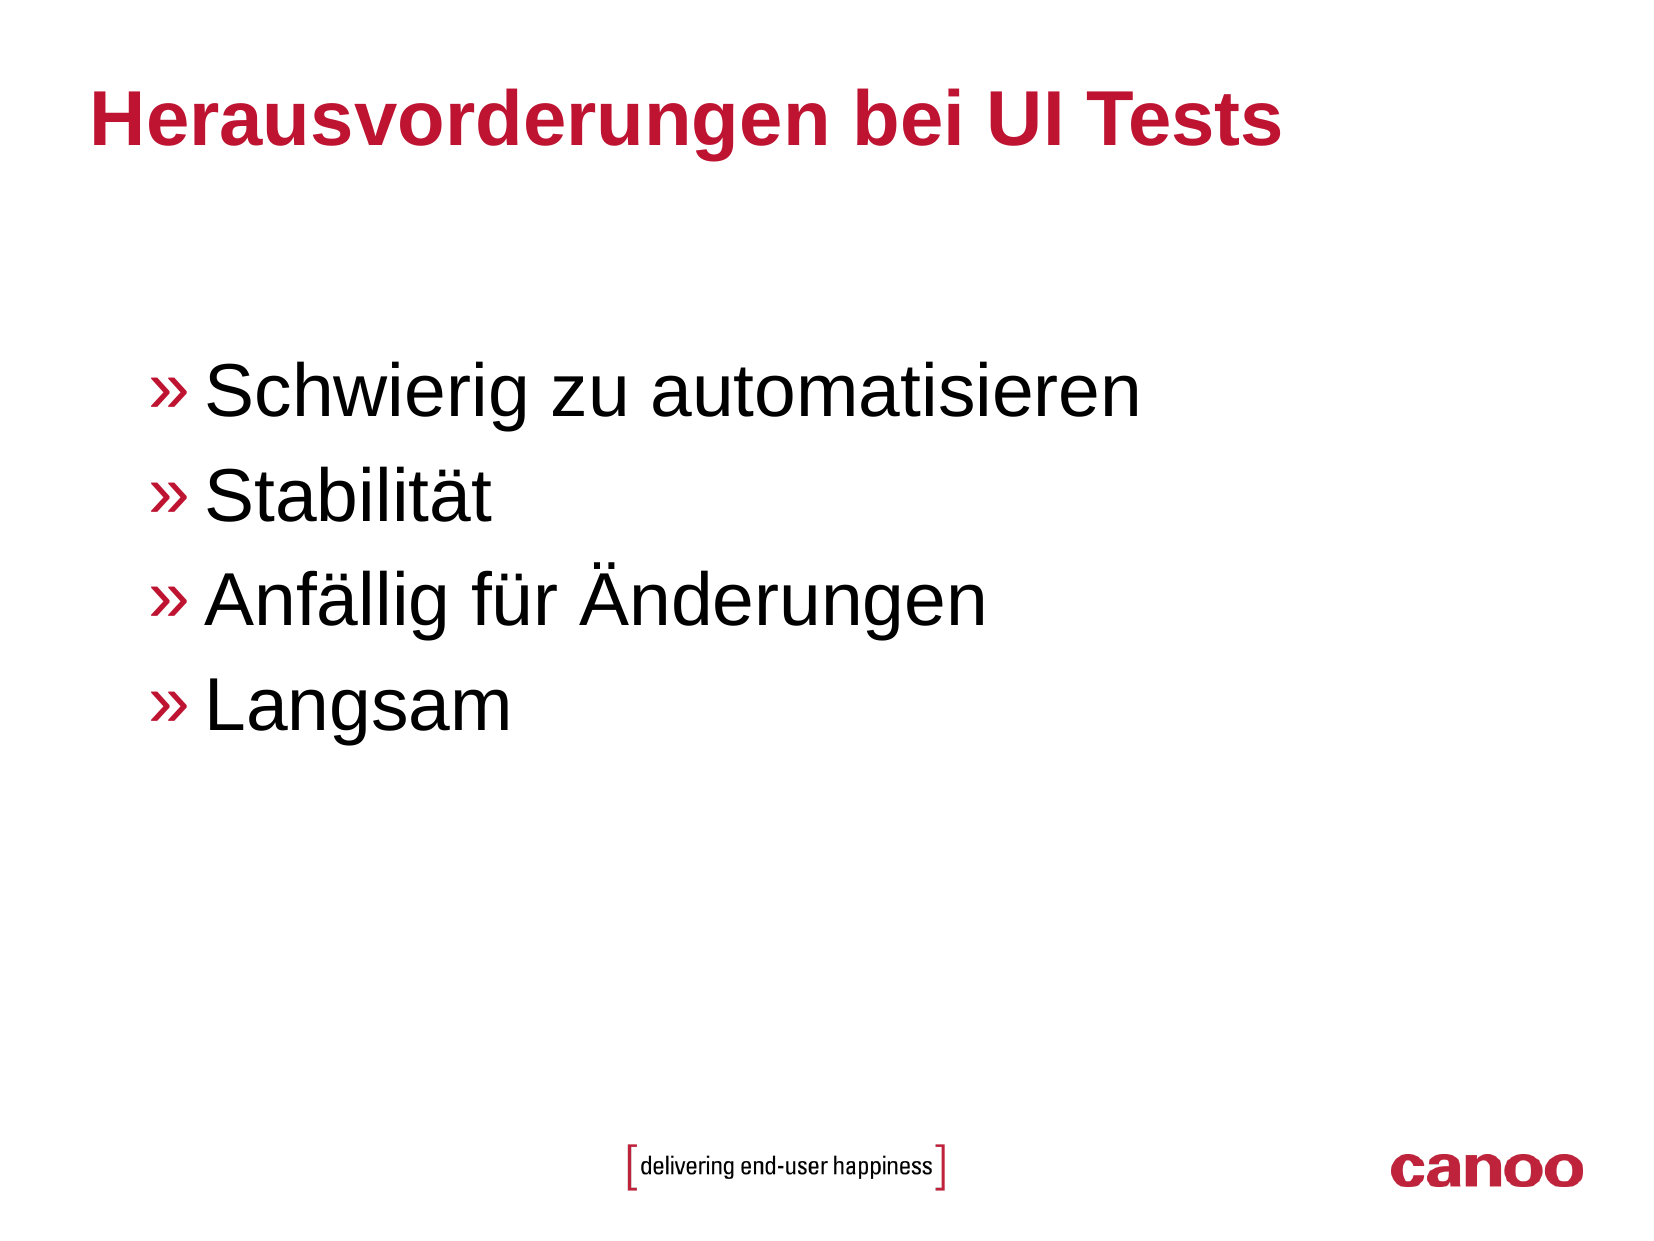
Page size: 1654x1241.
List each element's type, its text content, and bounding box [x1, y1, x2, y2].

picture [621, 1140, 951, 1194]
title Herausvorderungen bei UI Tests [75, 60, 1591, 181]
picture [1391, 1154, 1583, 1187]
list Schwierig zu automatisieren Stabilität Anfällig für Änderungen Langsam [134, 334, 1546, 894]
